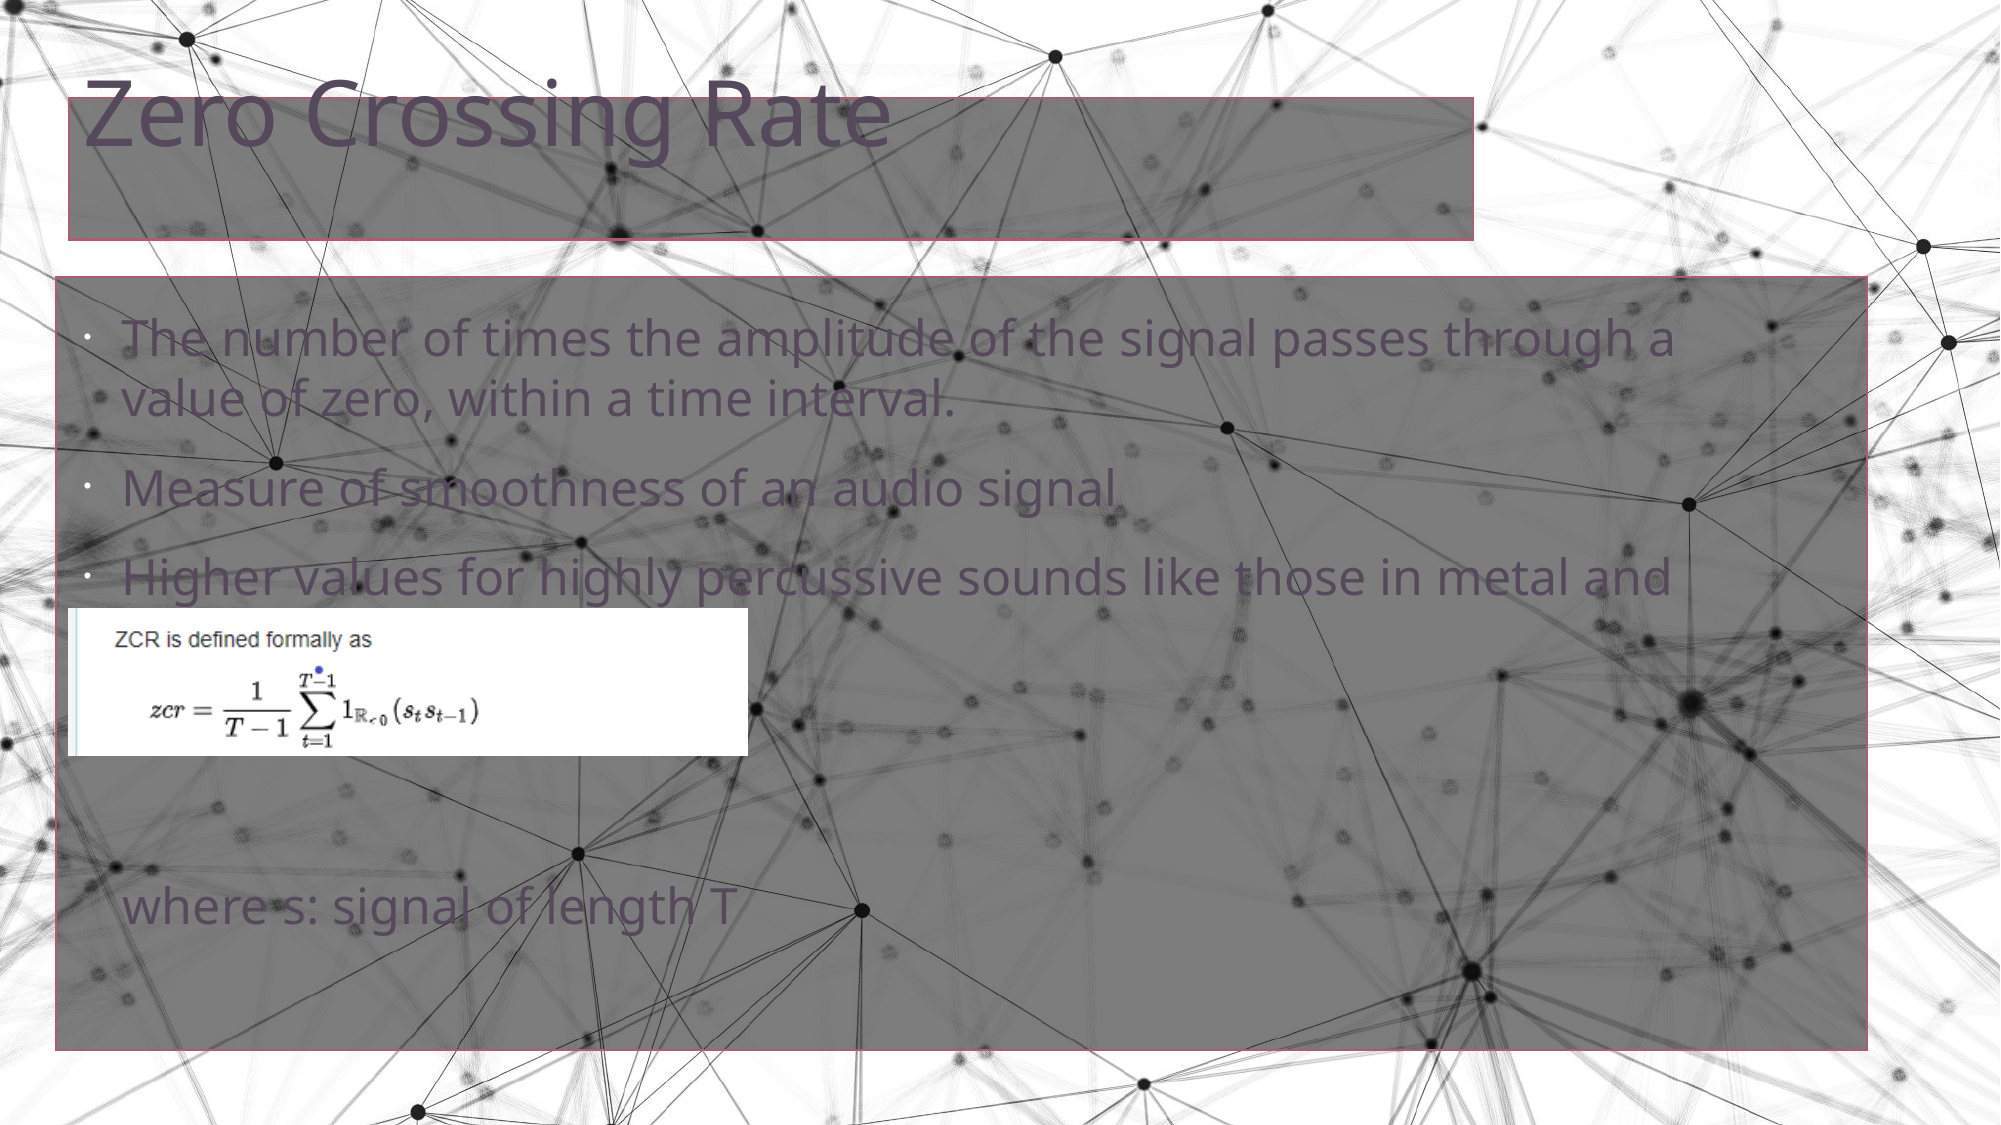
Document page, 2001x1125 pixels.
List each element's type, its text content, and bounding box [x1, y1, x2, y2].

title Zero Crossing Rate [68, 59, 1799, 277]
text_box [55, 277, 1868, 1050]
picture [0, 0, 2000, 1125]
list The number of times the amplitude of the signal passes through a value of zero, within a time interval. Measure of smoothness of an audio signal Higher values for highly percussive sounds like those in metal and pop. where s: signal of length T [68, 299, 1799, 990]
